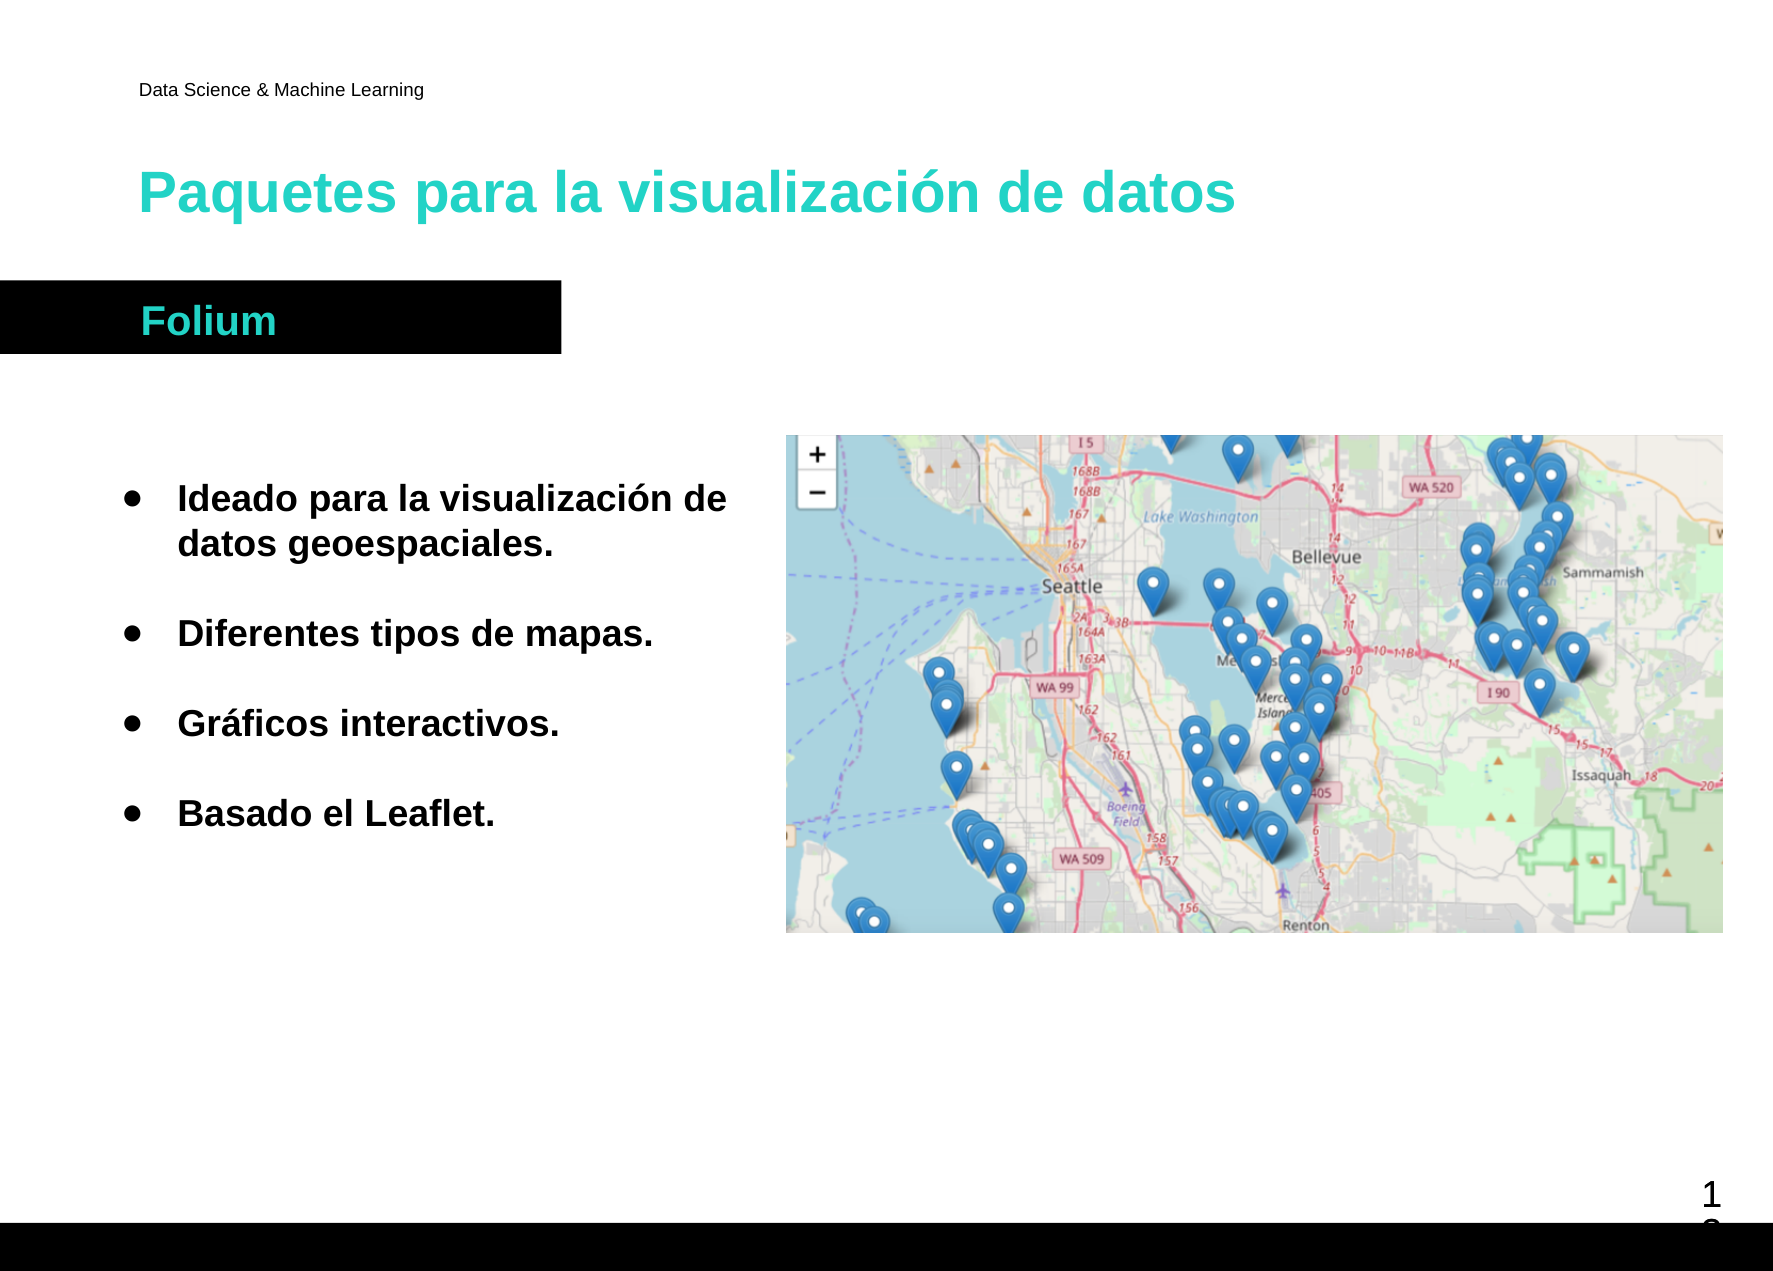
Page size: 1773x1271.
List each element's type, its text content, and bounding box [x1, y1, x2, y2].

picture [786, 435, 1723, 933]
text_box 1 [1686, 1162, 1756, 1223]
list Ideado para la visualización de datos geoespaciales. Diferentes tipos de mapas. Gráficos interactivos. Basado el Leaflet. [87, 466, 750, 1146]
list Folium [123, 286, 787, 378]
list Data Science & Machine Learning [123, 70, 1562, 116]
title Paquetes para la visualización de datos [123, 147, 1562, 248]
text_box [0, 280, 562, 354]
